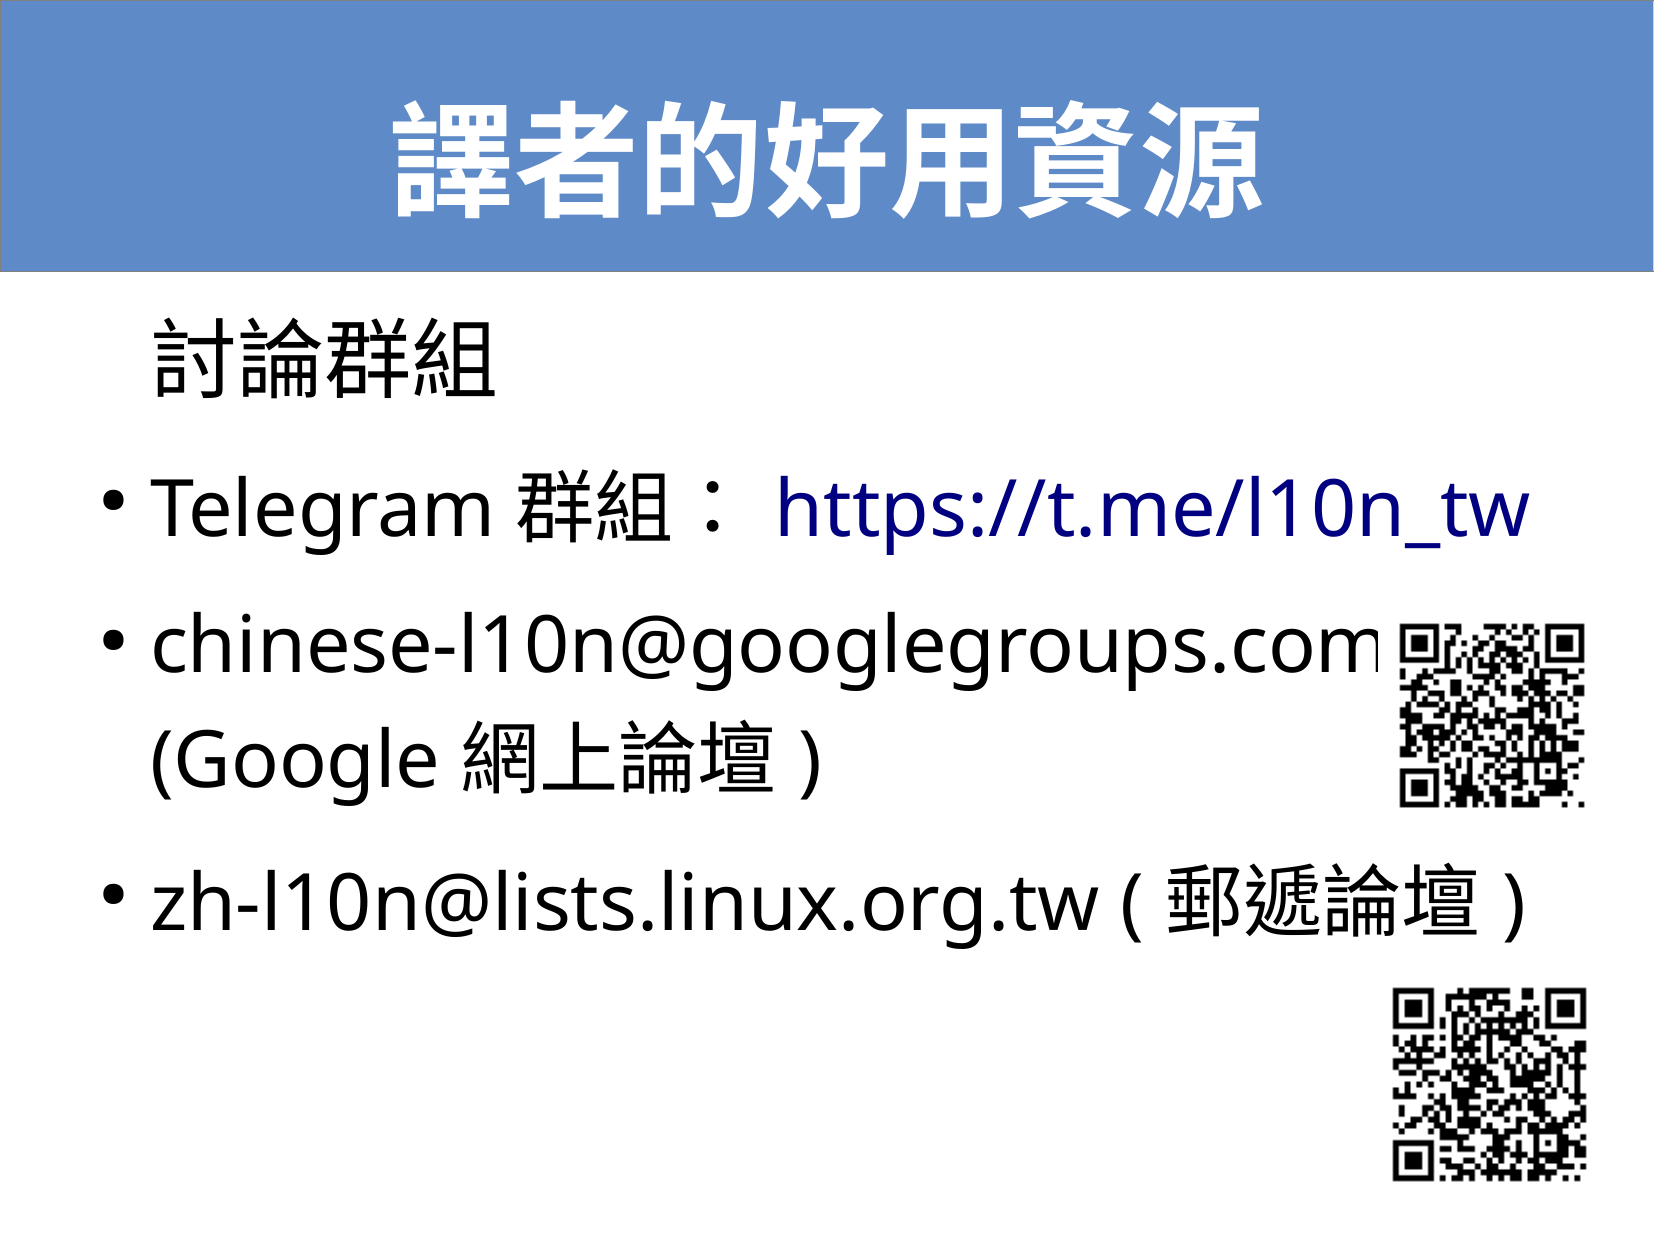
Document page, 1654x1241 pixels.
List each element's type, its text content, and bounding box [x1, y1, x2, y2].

picture [1370, 965, 1610, 1205]
title 譯者的好用資源 [82, 49, 1571, 257]
picture [1378, 602, 1607, 830]
list 討論群組 Telegram群組：https://t.me/l10n_tw chinese-l10n@googlegroups.com (Google網上論壇) zh-l10n@lists.linux.org.tw (郵遞論壇) [82, 290, 1538, 1146]
text_box [0, 0, 1654, 272]
